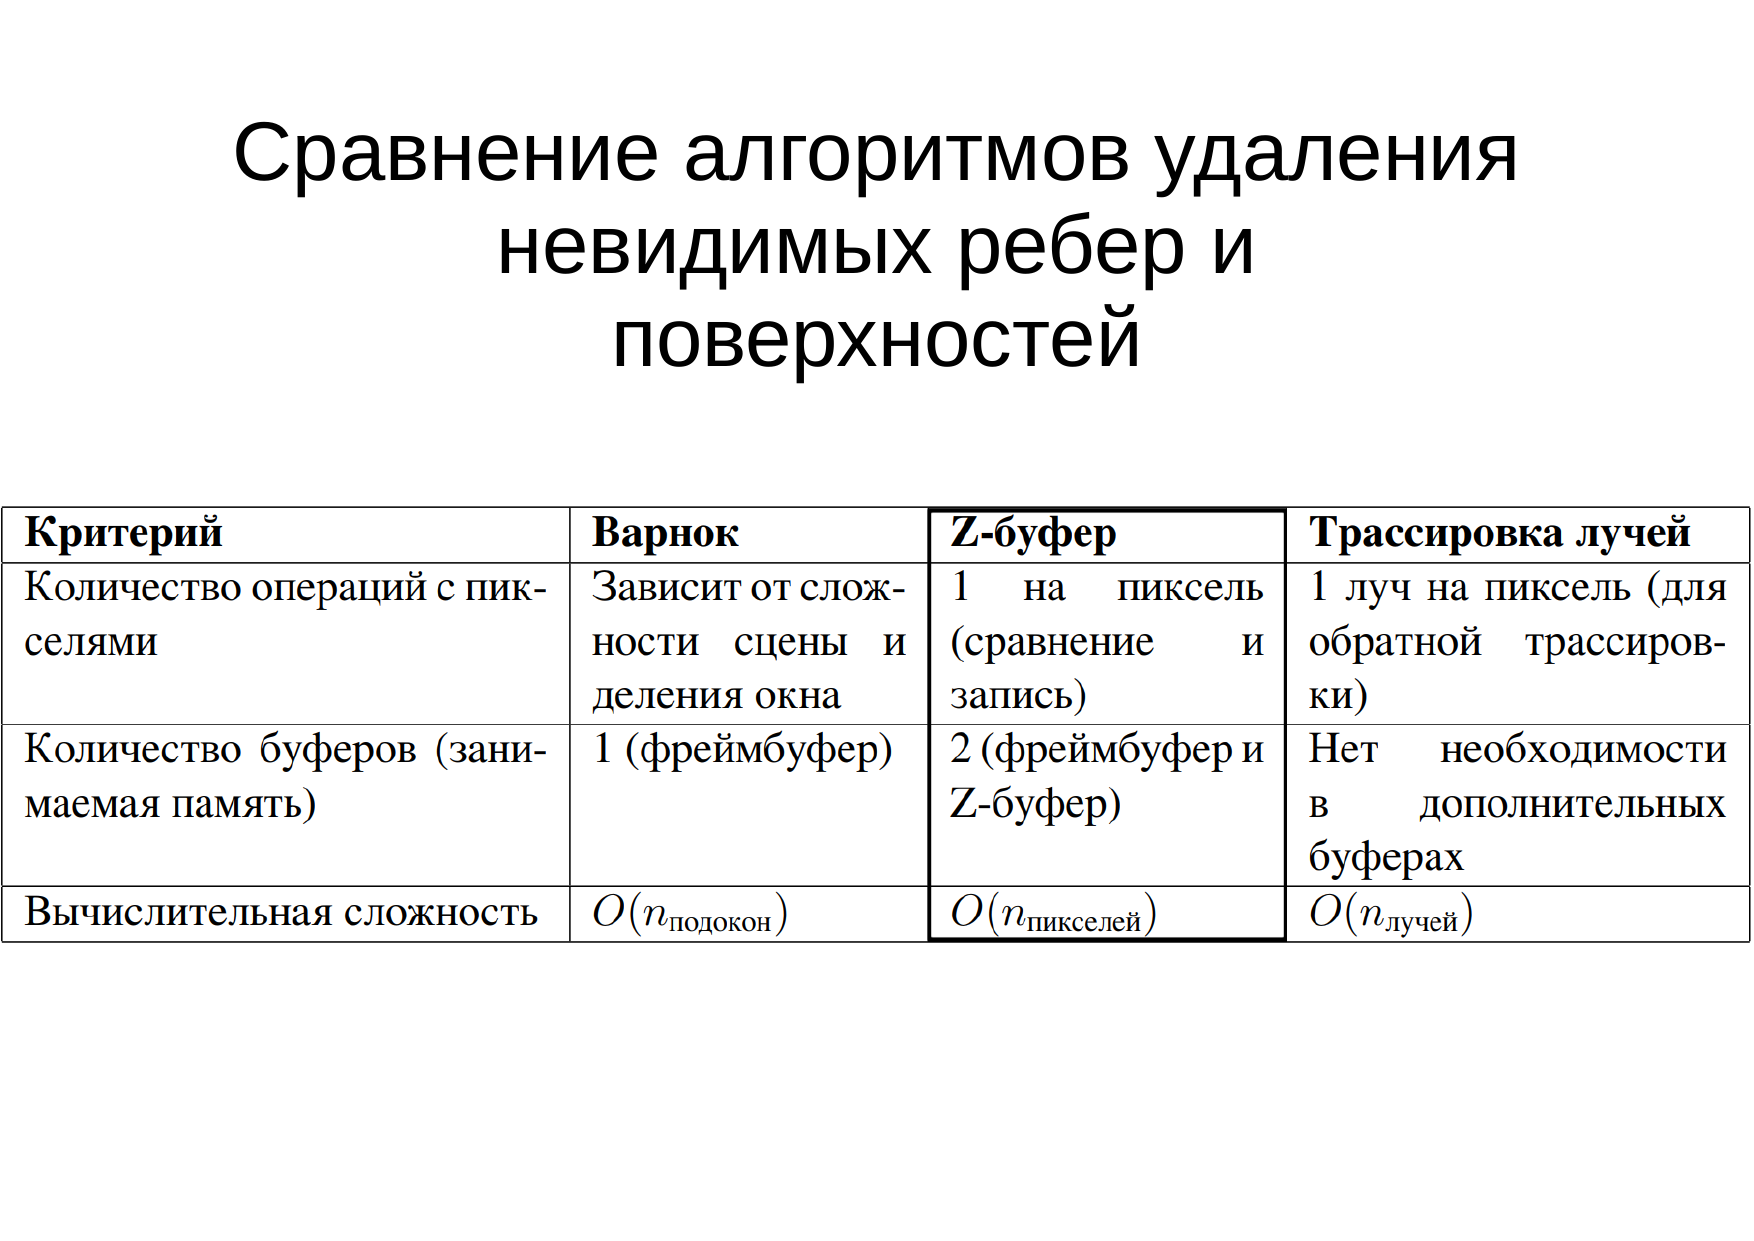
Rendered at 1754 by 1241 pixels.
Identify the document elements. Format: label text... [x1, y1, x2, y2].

title Сравнение алгоритмов удаления невидимых ребер и поверхностей [87, 104, 1667, 384]
picture [0, 501, 1754, 948]
